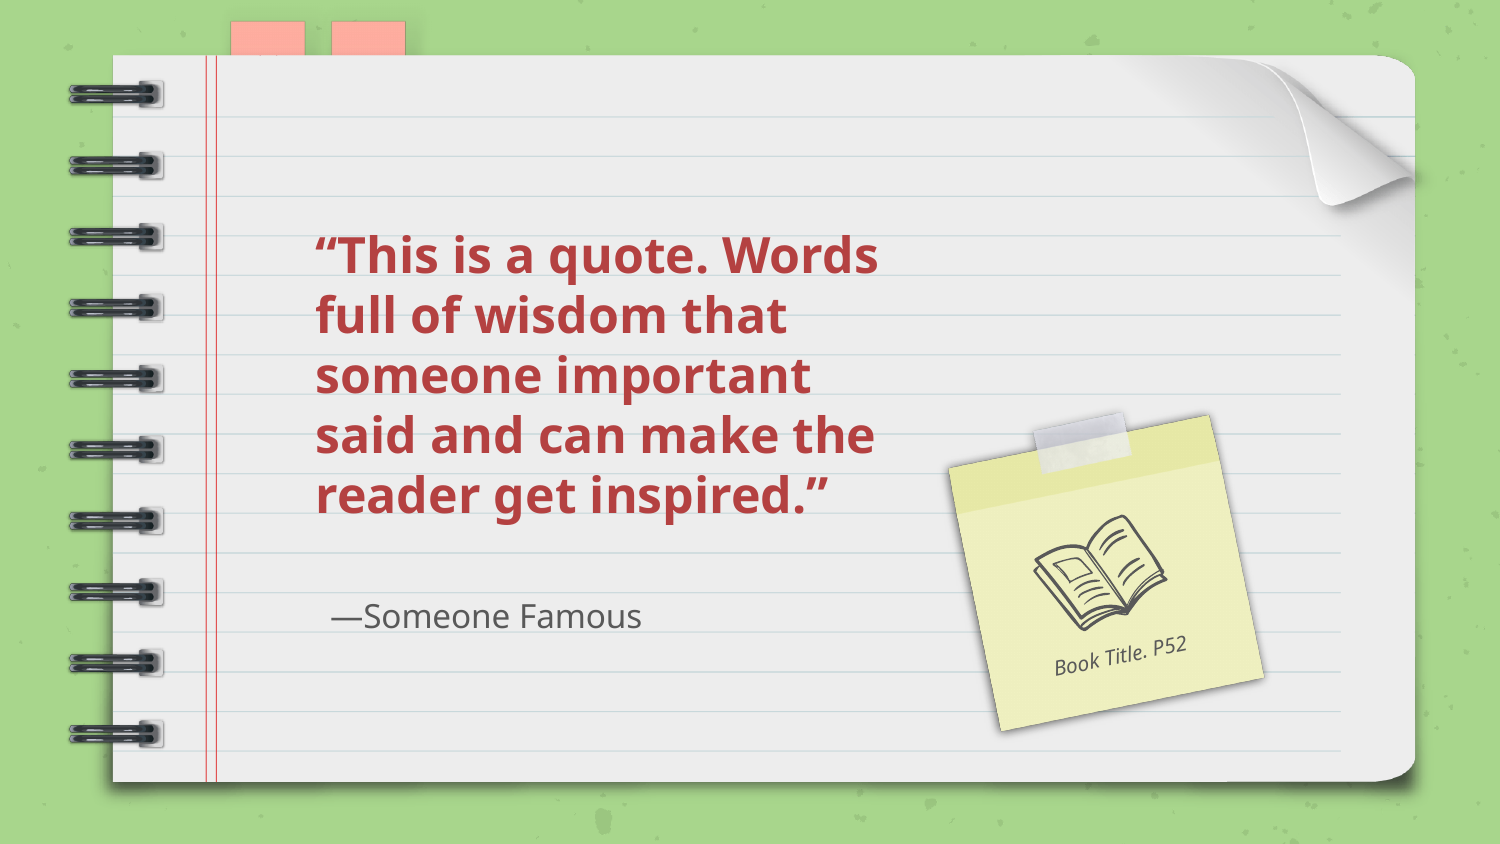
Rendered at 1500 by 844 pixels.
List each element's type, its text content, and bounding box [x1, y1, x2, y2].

text_box [1033, 514, 1168, 632]
title Book Title. P52 [981, 600, 1265, 734]
picture [63, 0, 1437, 822]
title —Someone Famous [315, 580, 667, 661]
subtitle “This is a quote. Words full of wisdom that someone important said and can make the reader get inspired.” [315, 208, 880, 568]
